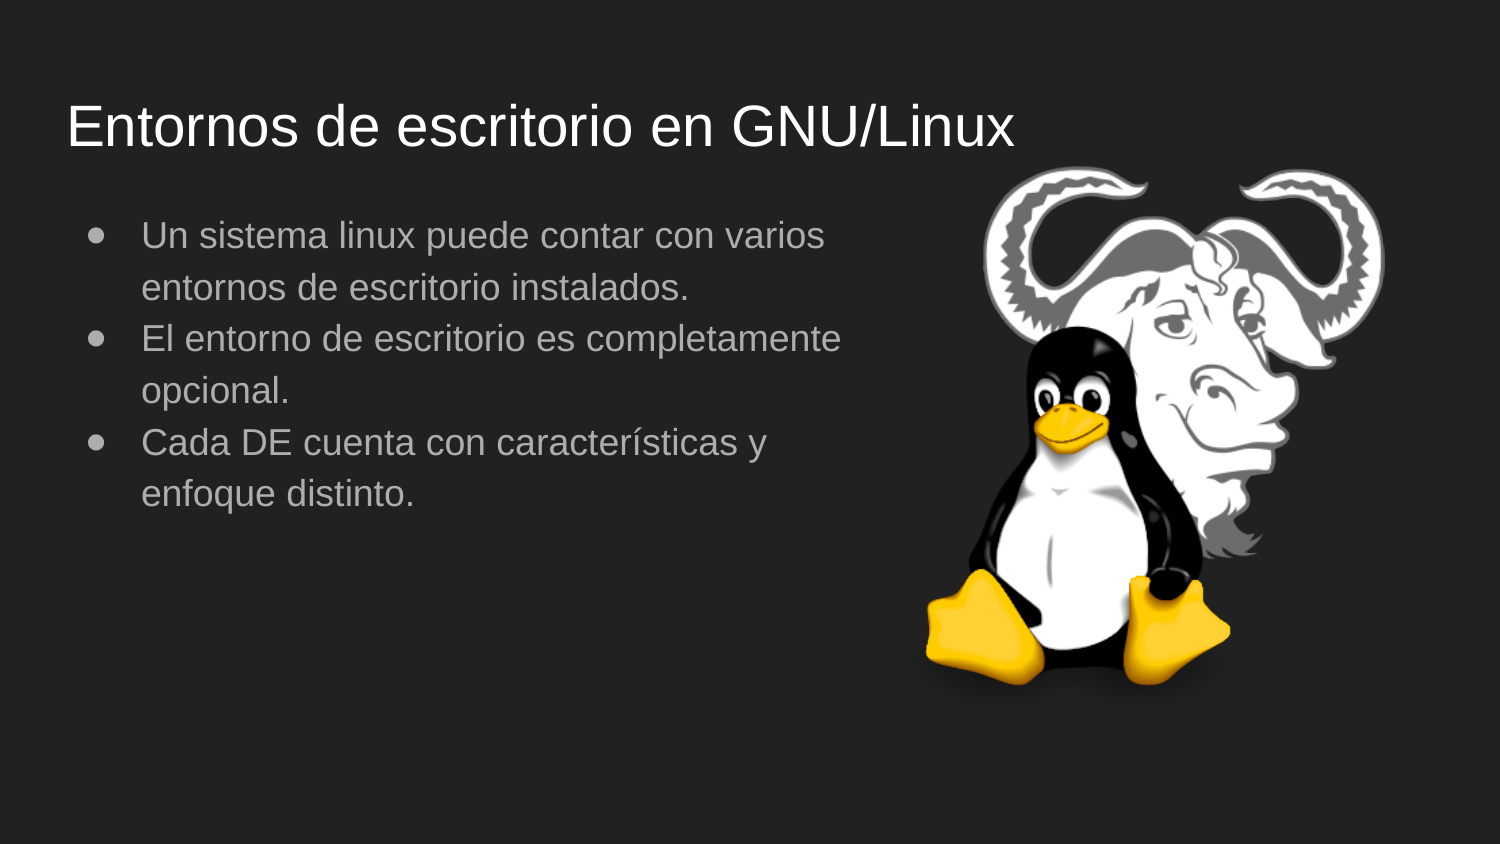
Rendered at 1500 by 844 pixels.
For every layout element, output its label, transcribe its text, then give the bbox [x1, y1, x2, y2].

picture [906, 166, 1385, 710]
title Entornos de escritorio en GNU/Linux [51, 72, 1449, 167]
list Un sistema linux puede contar con varios entornos de escritorio instalados. El entorno de escritorio es completamente opcional. Cada DE cuenta con características y enfoque distinto. [51, 189, 916, 750]
